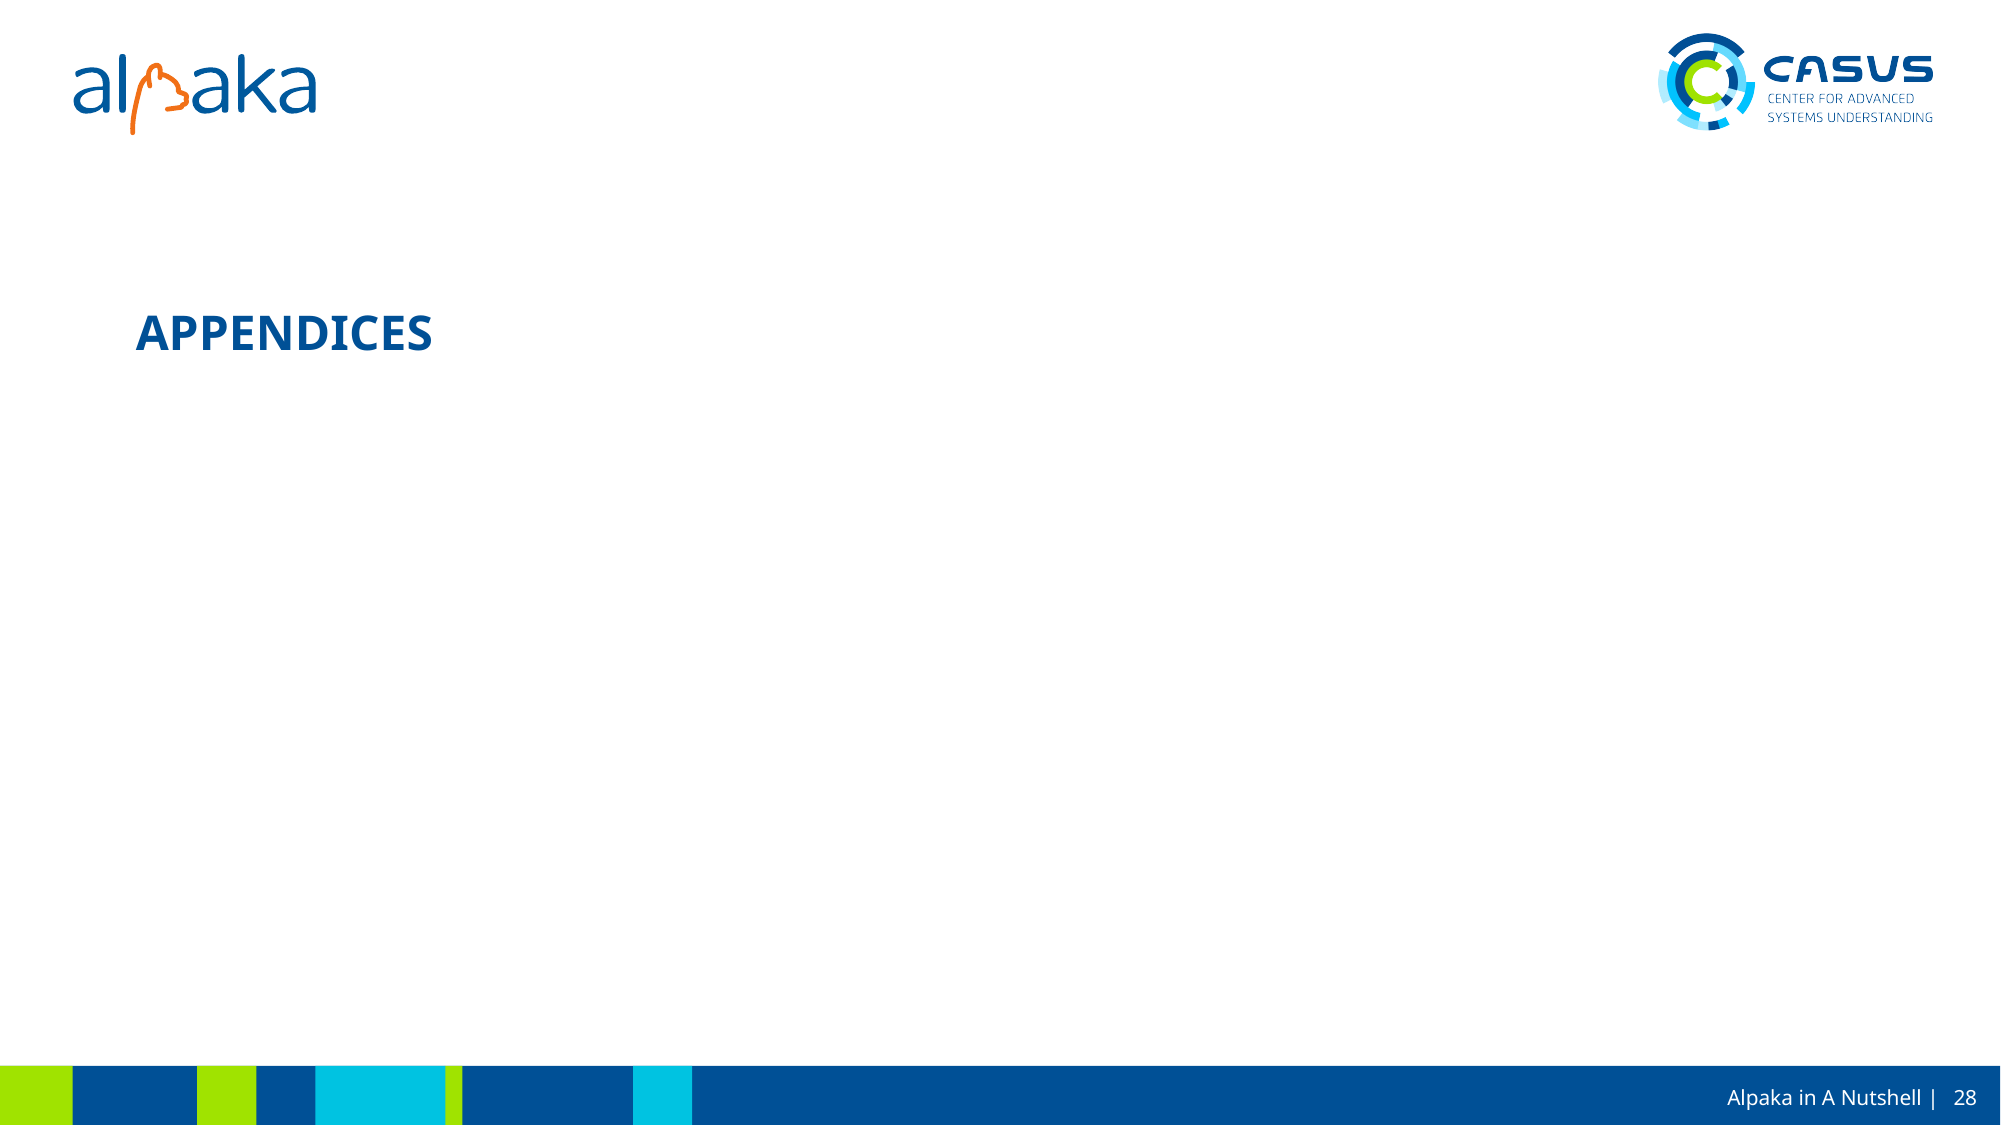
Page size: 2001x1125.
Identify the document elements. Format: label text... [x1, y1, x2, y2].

picture [1658, 33, 1933, 131]
picture [72, 53, 317, 136]
title APPENDICES [135, 298, 1684, 367]
